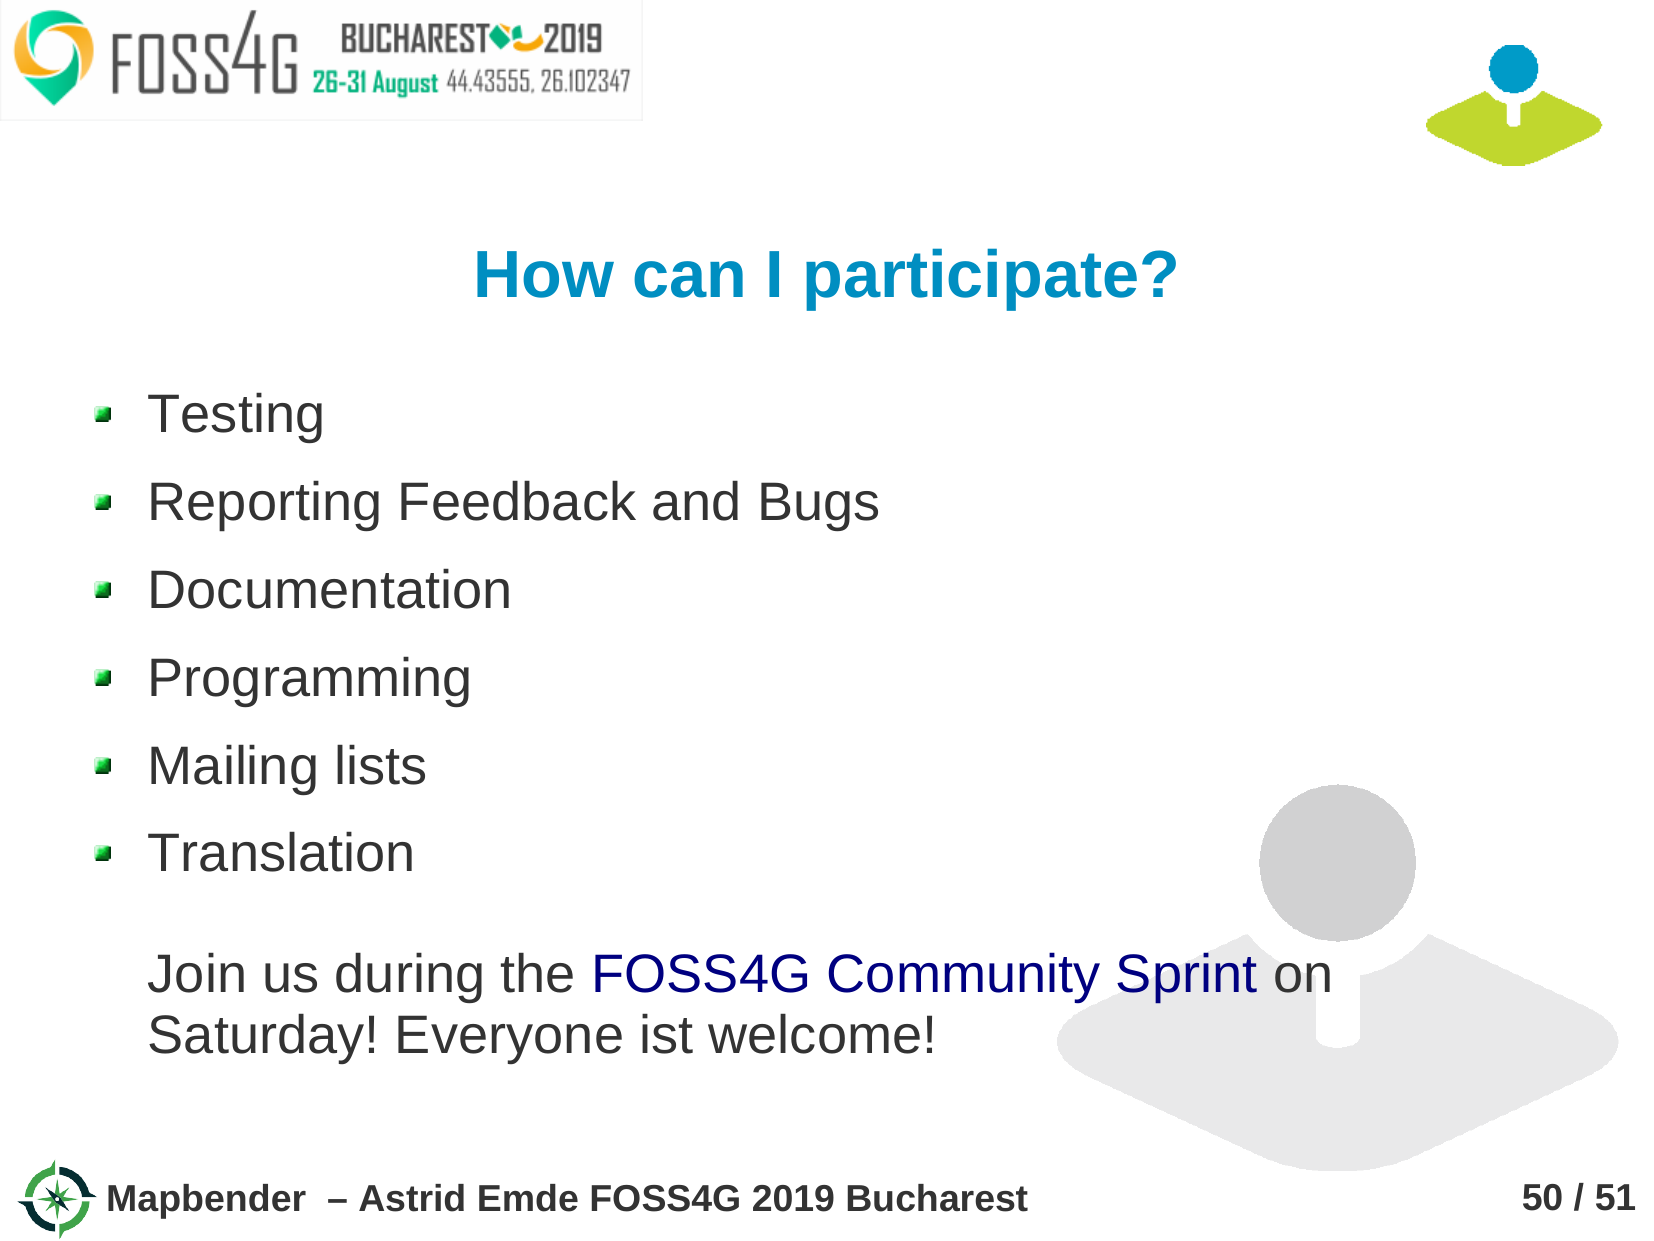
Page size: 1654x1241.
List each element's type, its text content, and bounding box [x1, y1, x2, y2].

list Testing Reporting Feedback and Bugs Documentation Programming Mailing lists Translation Join us during the FOSS4G Community Sprint on Saturday! Everyone ist welcome! [76, 383, 1565, 1227]
picture [16, 1158, 98, 1240]
picture [0, 0, 643, 121]
picture [1426, 45, 1604, 166]
title How can I participate? [82, 200, 1571, 349]
